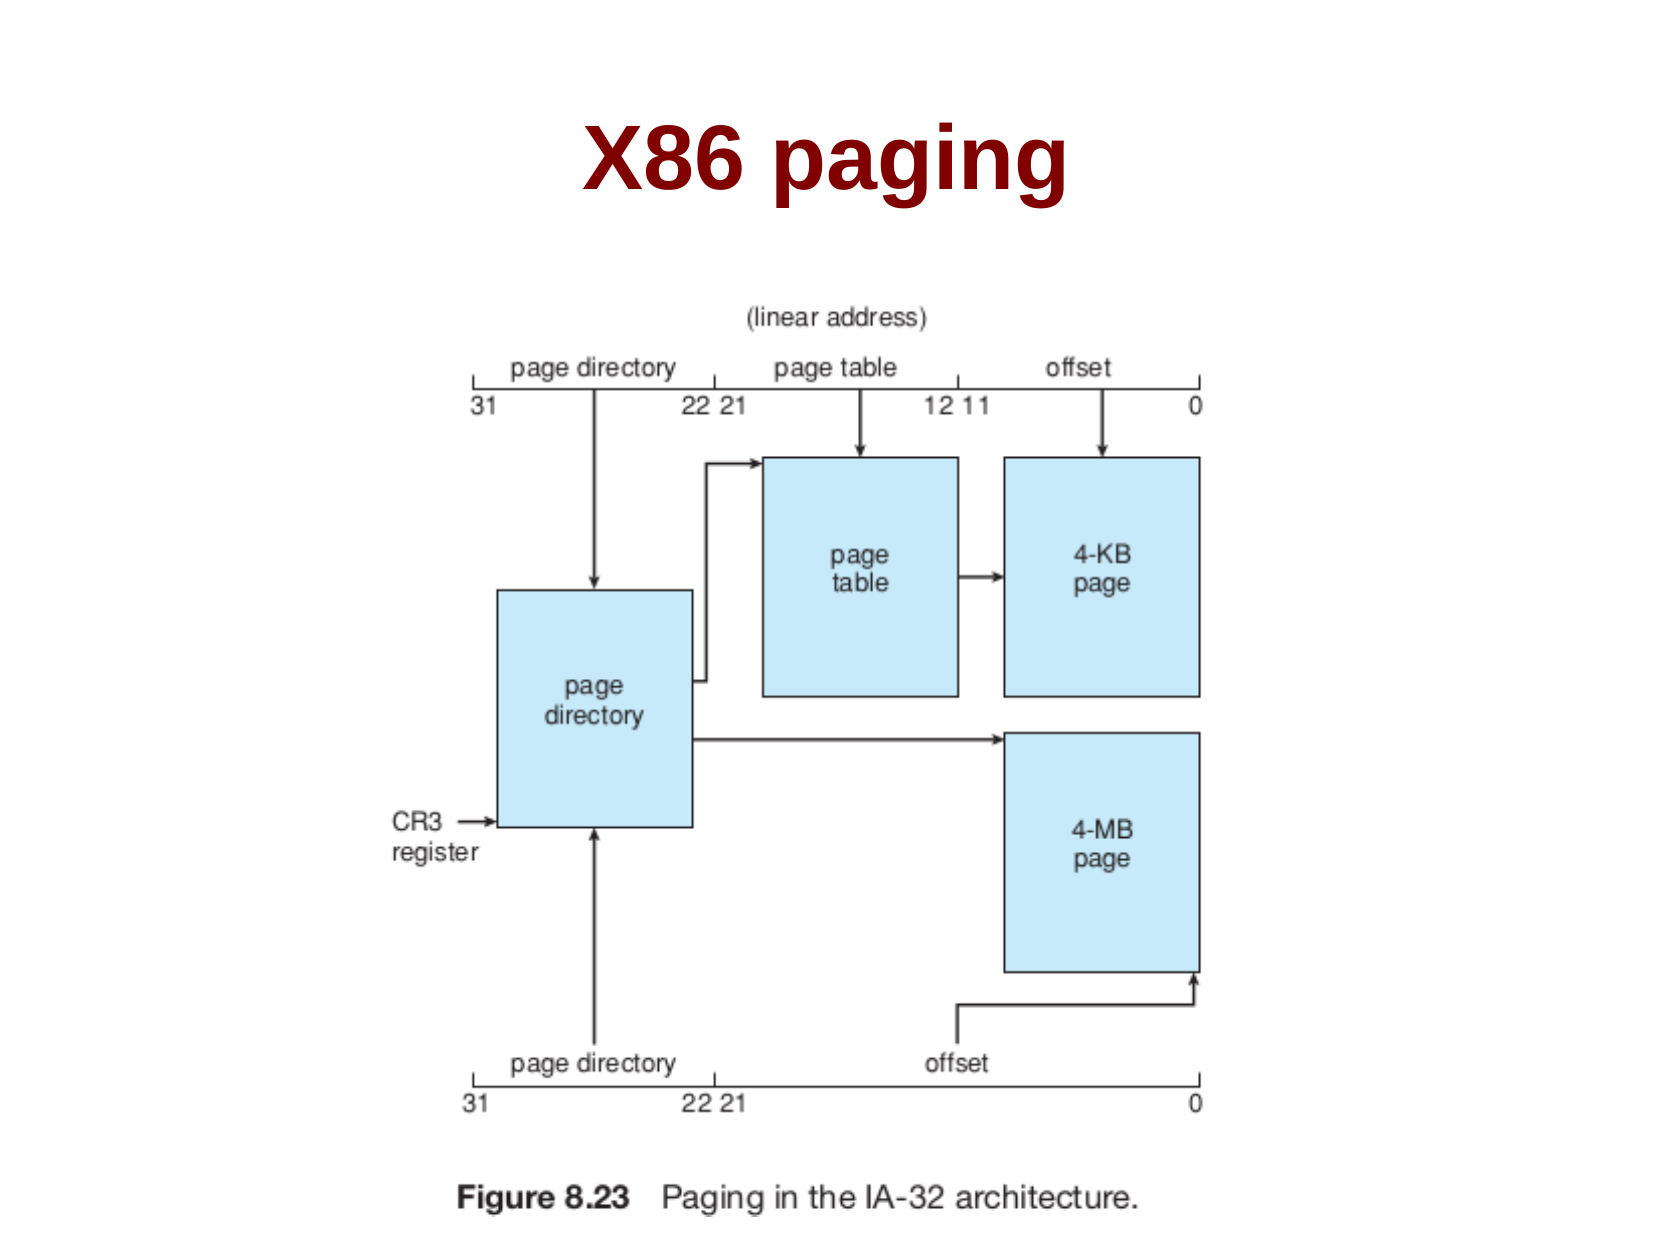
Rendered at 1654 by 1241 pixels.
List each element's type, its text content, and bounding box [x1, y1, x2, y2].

picture [342, 268, 1352, 1217]
title X86 paging [82, 49, 1571, 257]
